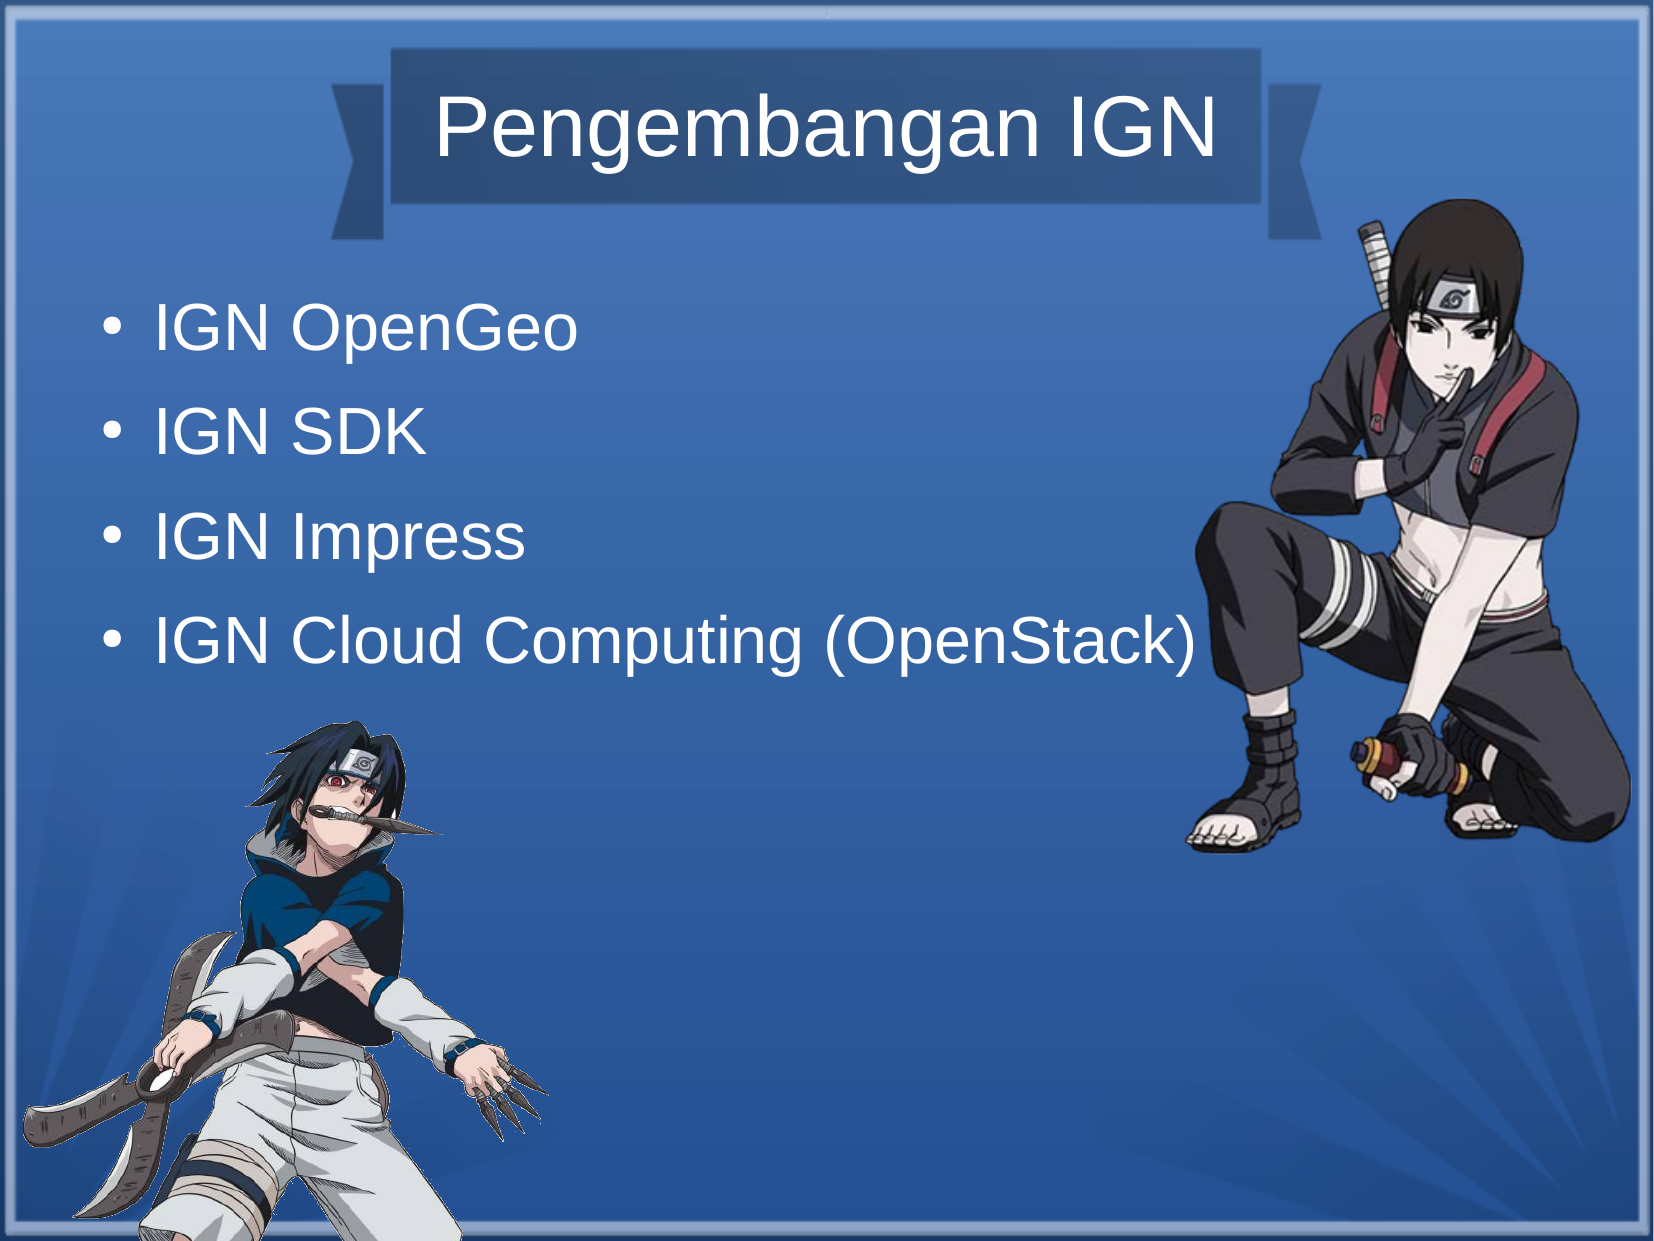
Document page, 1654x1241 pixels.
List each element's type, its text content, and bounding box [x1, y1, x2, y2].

title Pengembangan IGN [389, 49, 1264, 205]
picture [0, 0, 1654, 1241]
list IGN OpenGeo IGN SDK IGN Impress IGN Cloud Computing (OpenStack) [82, 290, 1456, 1141]
